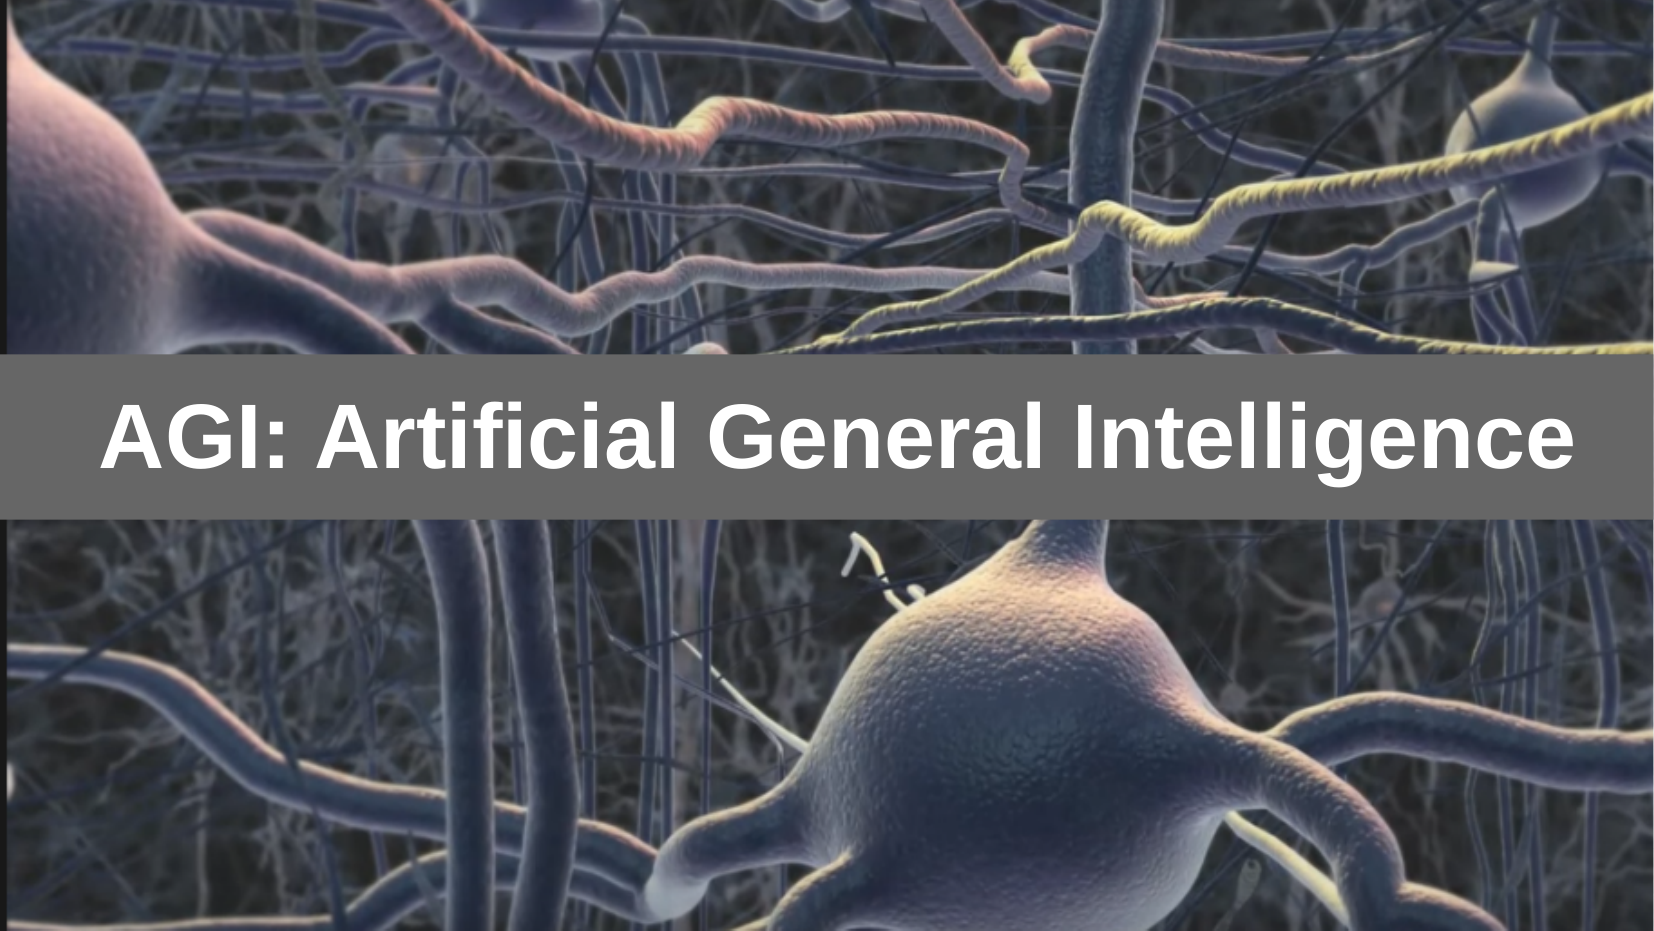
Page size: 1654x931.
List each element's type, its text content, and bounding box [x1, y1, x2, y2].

title AGI: Artificial General Intelligence [0, 354, 1654, 520]
picture [0, 520, 1654, 931]
picture [0, 0, 1654, 354]
